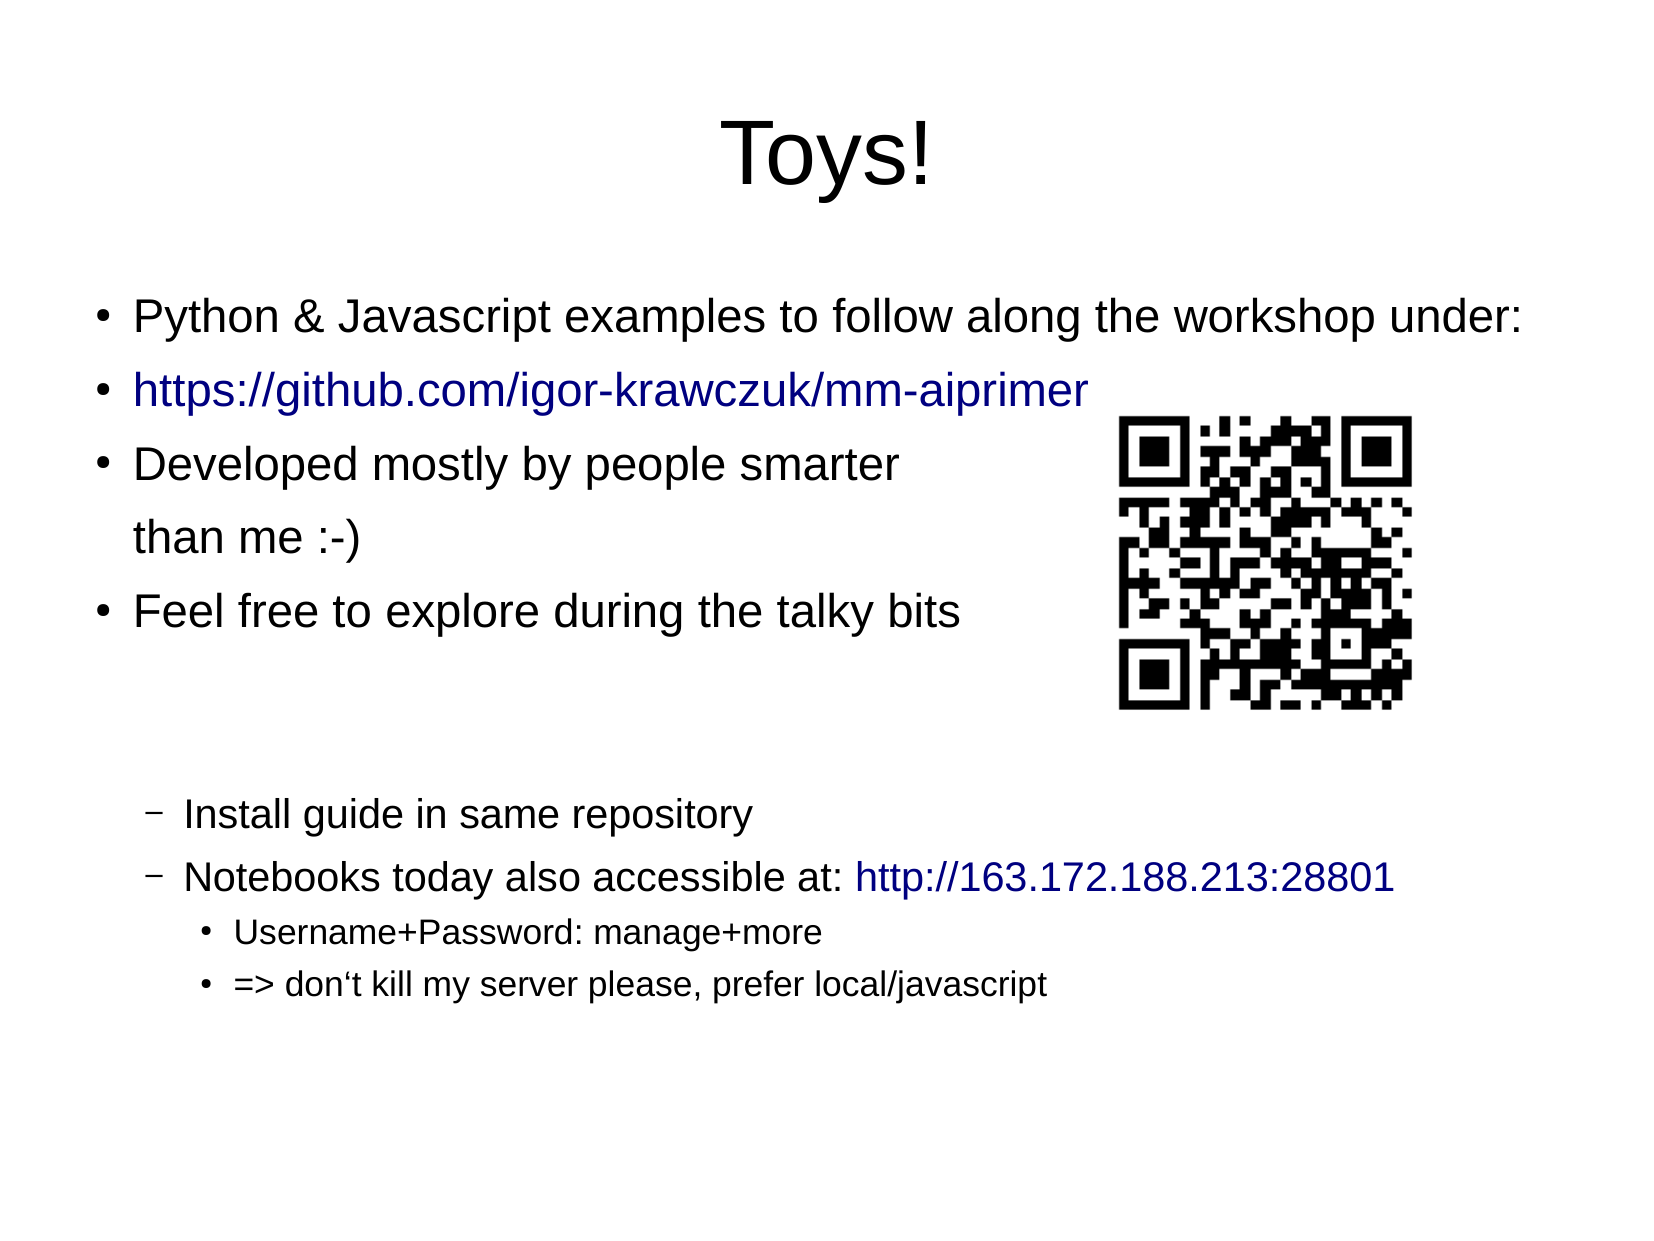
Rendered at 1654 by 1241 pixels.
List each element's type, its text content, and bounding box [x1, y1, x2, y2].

list Python & Javascript examples to follow along the workshop under: https://github.com/igor-krawczuk/mm-aiprimer Developed mostly by people smarter than me :-) Feel free to explore during the talky bits Install guide in same repository Notebooks today also accessible at: http://163.172.188.213:28801 Username+Password: manage+more => don‘t kill my server please, prefer local/javascript [82, 290, 1571, 1010]
title Toys! [82, 49, 1571, 257]
picture [1110, 407, 1423, 721]
